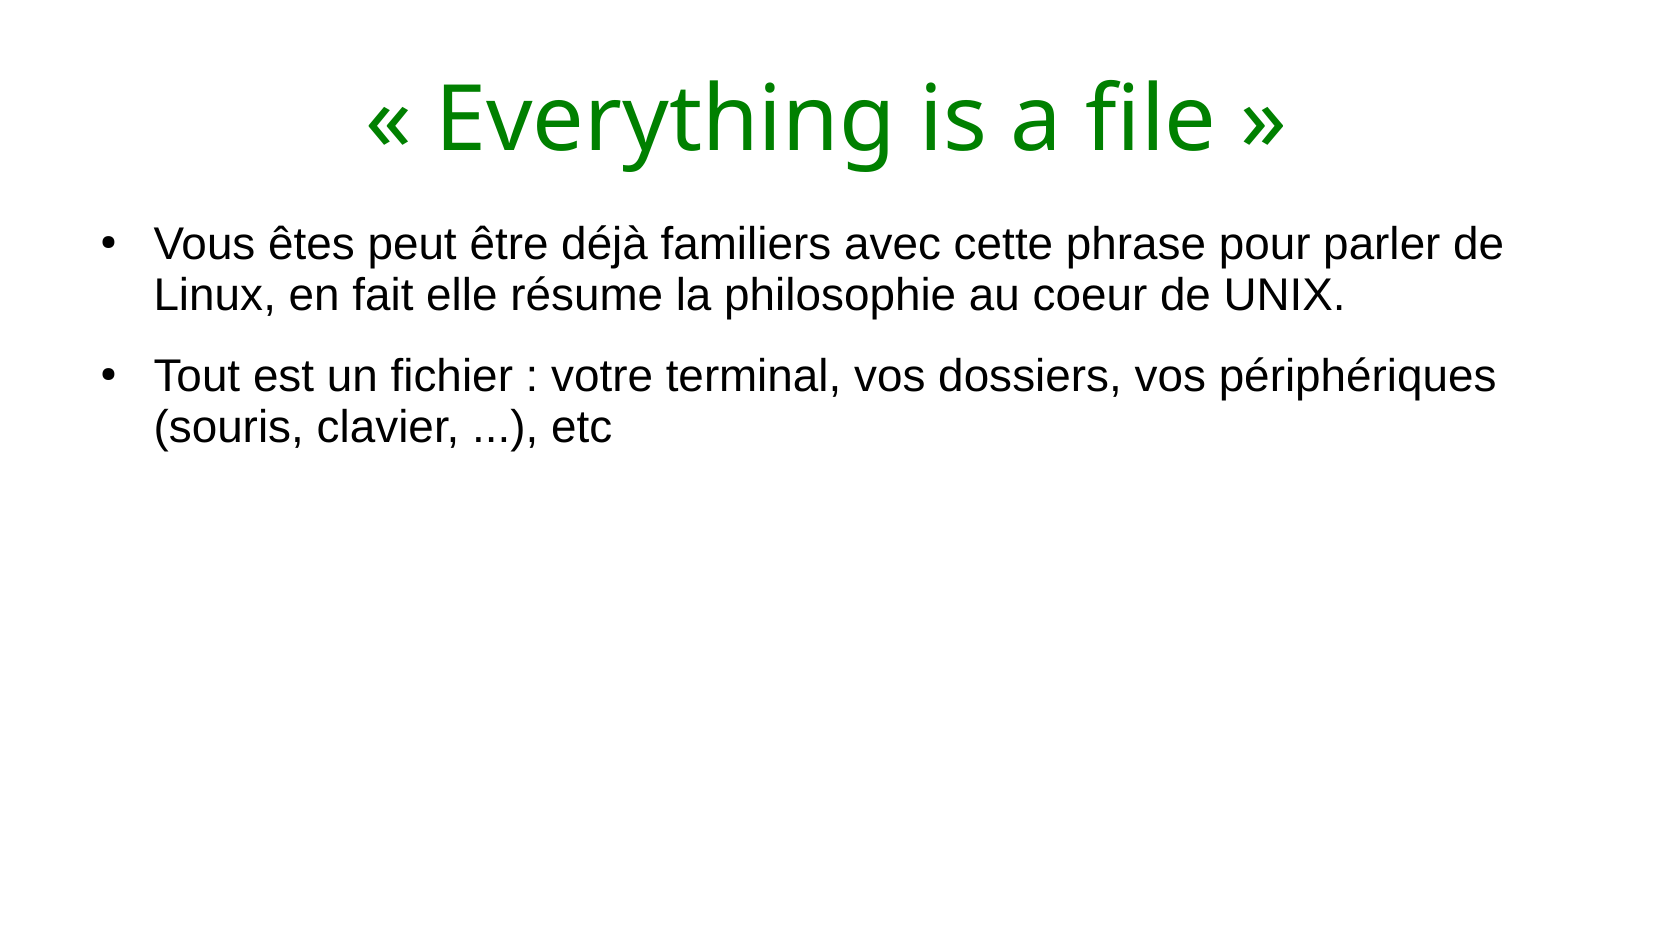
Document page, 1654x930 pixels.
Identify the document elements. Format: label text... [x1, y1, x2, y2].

title « Everything is a file » [82, 37, 1571, 193]
list Vous êtes peut être déjà familiers avec cette phrase pour parler de Linux, en fait elle résume la philosophie au coeur de UNIX. Tout est un fichier : votre terminal, vos dossiers, vos périphériques (souris, clavier, ...), etc [82, 217, 1571, 863]
